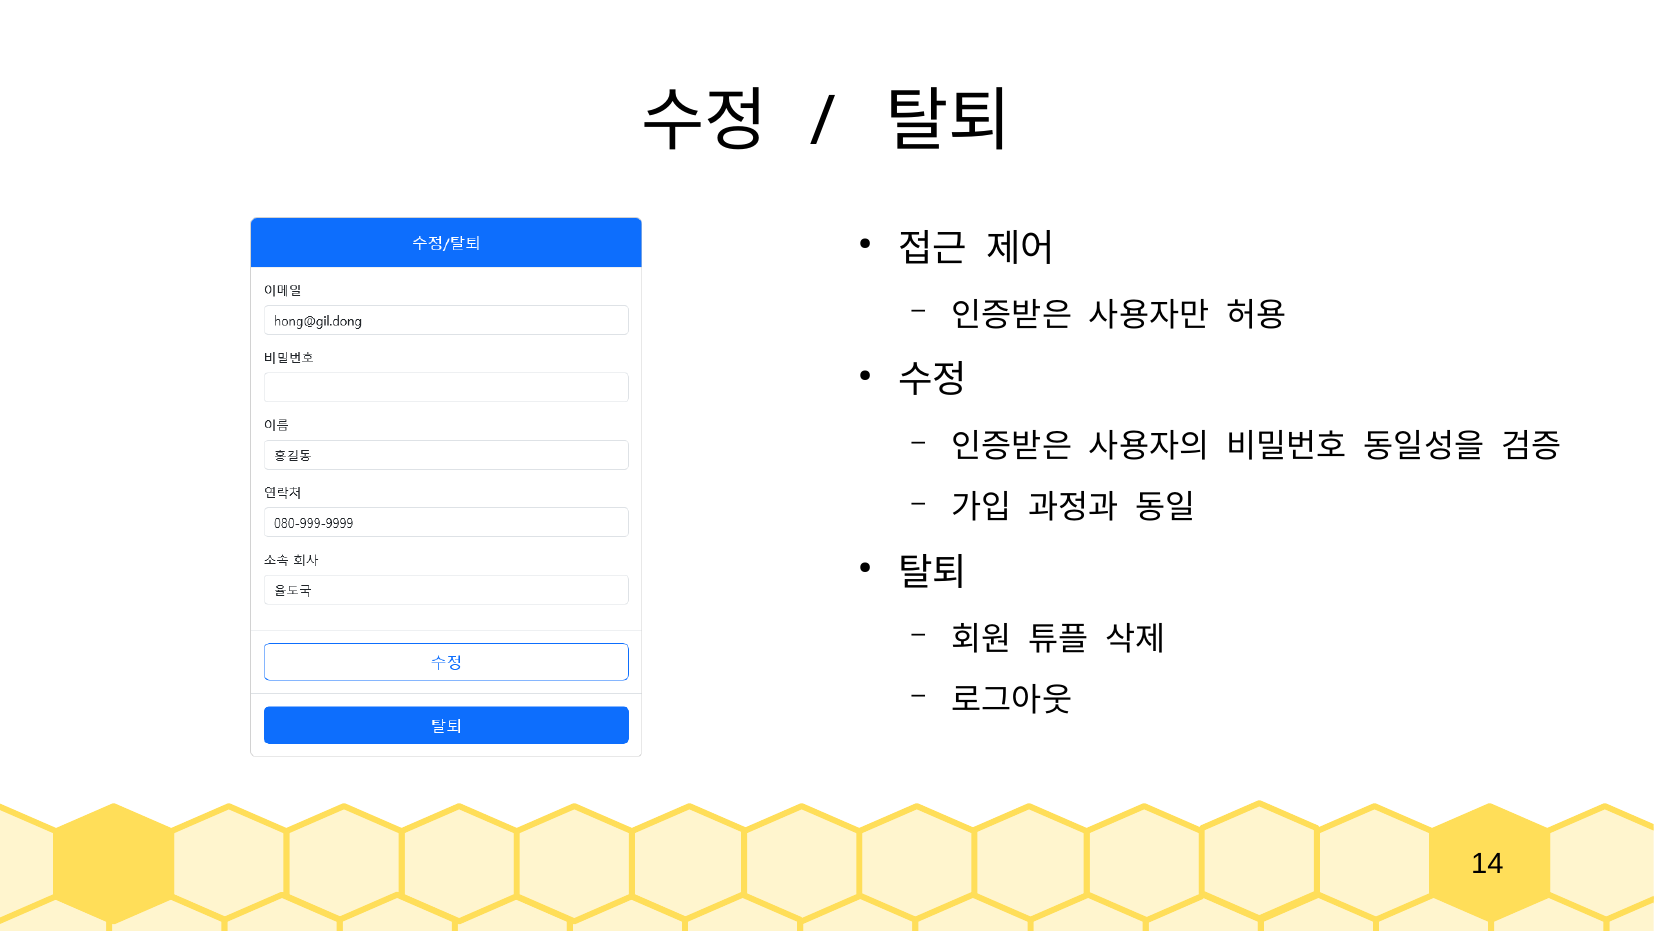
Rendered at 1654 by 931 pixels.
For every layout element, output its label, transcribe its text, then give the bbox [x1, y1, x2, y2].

list 접근 제어 인증받은 사용자만 허용 수정 인증받은 사용자의 비밀번호 동일성을 검증 가입 과정과 동일 탈퇴 회원 튜플 삭제 로그아웃 [845, 217, 1572, 758]
picture [250, 217, 642, 758]
title 수정 / 탈퇴 [82, 37, 1571, 193]
